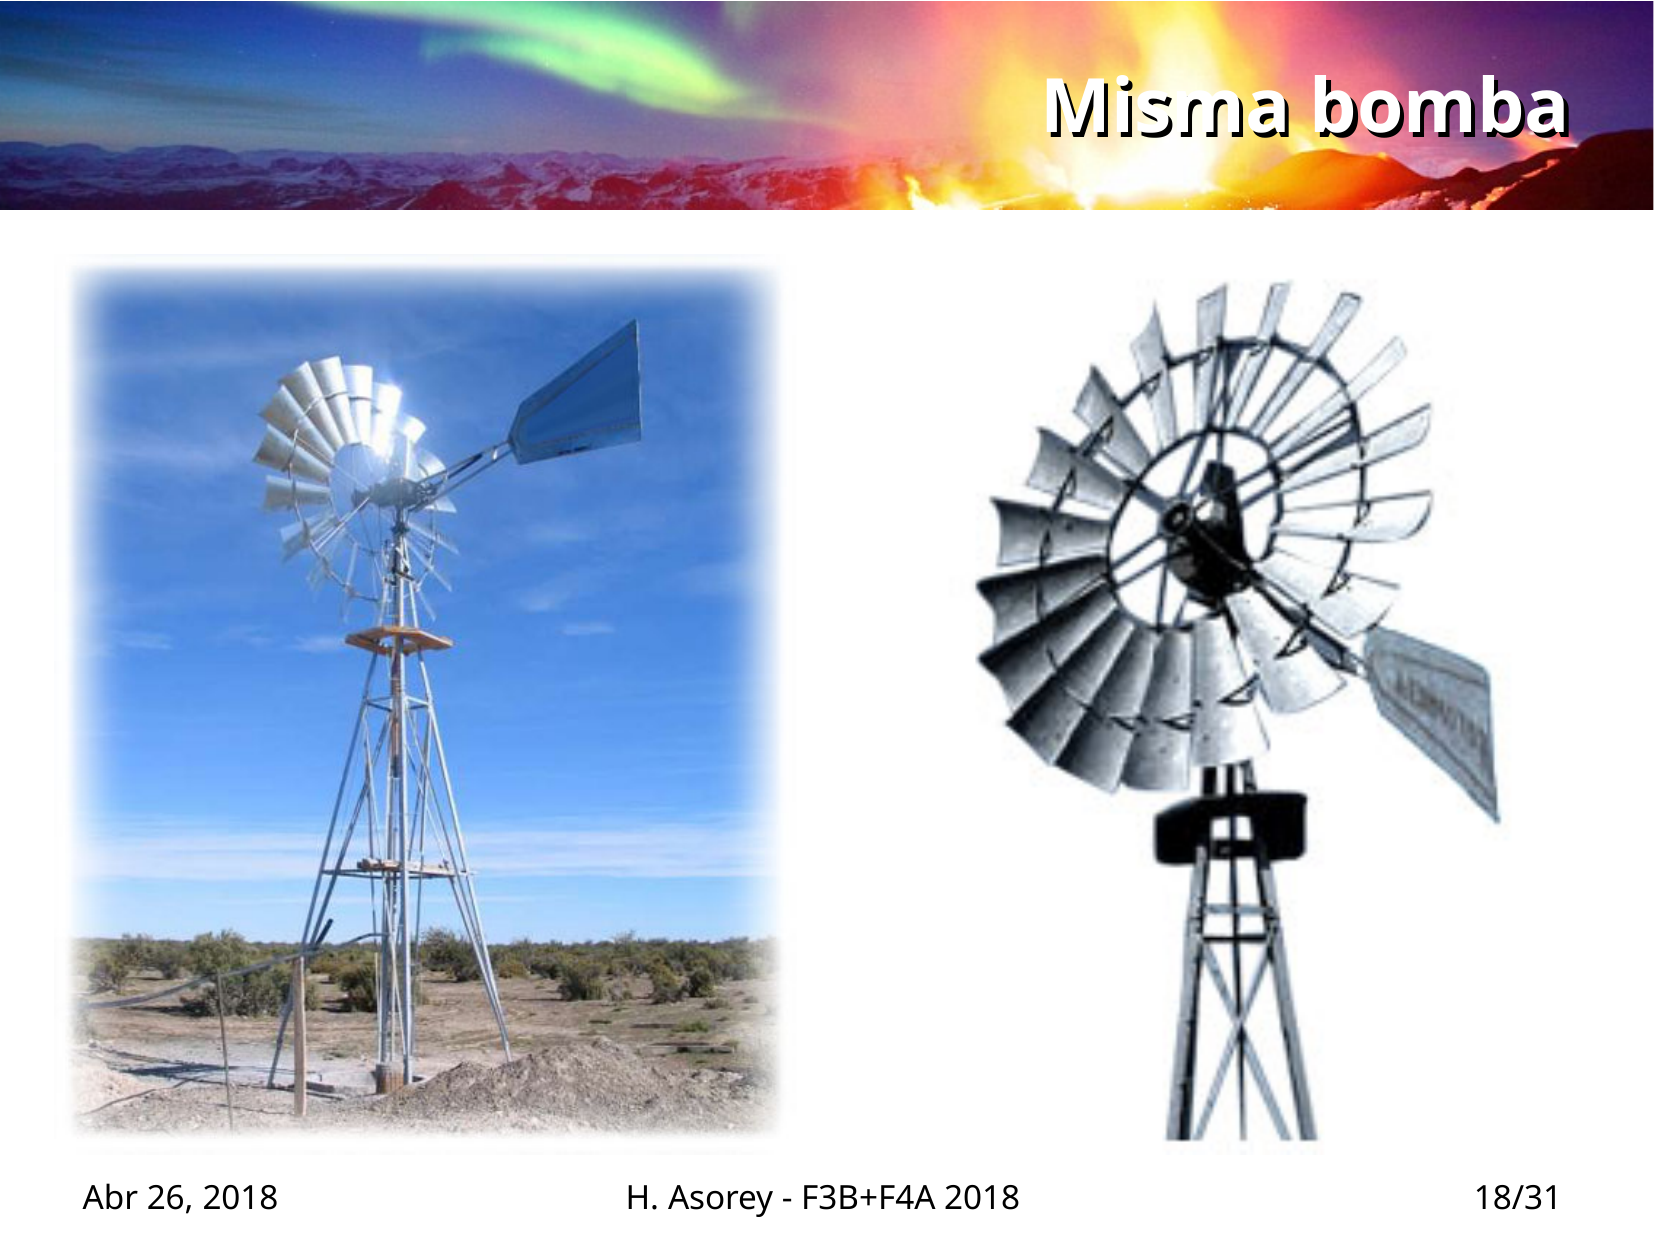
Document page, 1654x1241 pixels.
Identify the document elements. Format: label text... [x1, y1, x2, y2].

picture [0, 1, 1654, 210]
title Misma bomba [45, 15, 1606, 191]
picture [54, 254, 797, 1156]
picture [924, 254, 1525, 1156]
